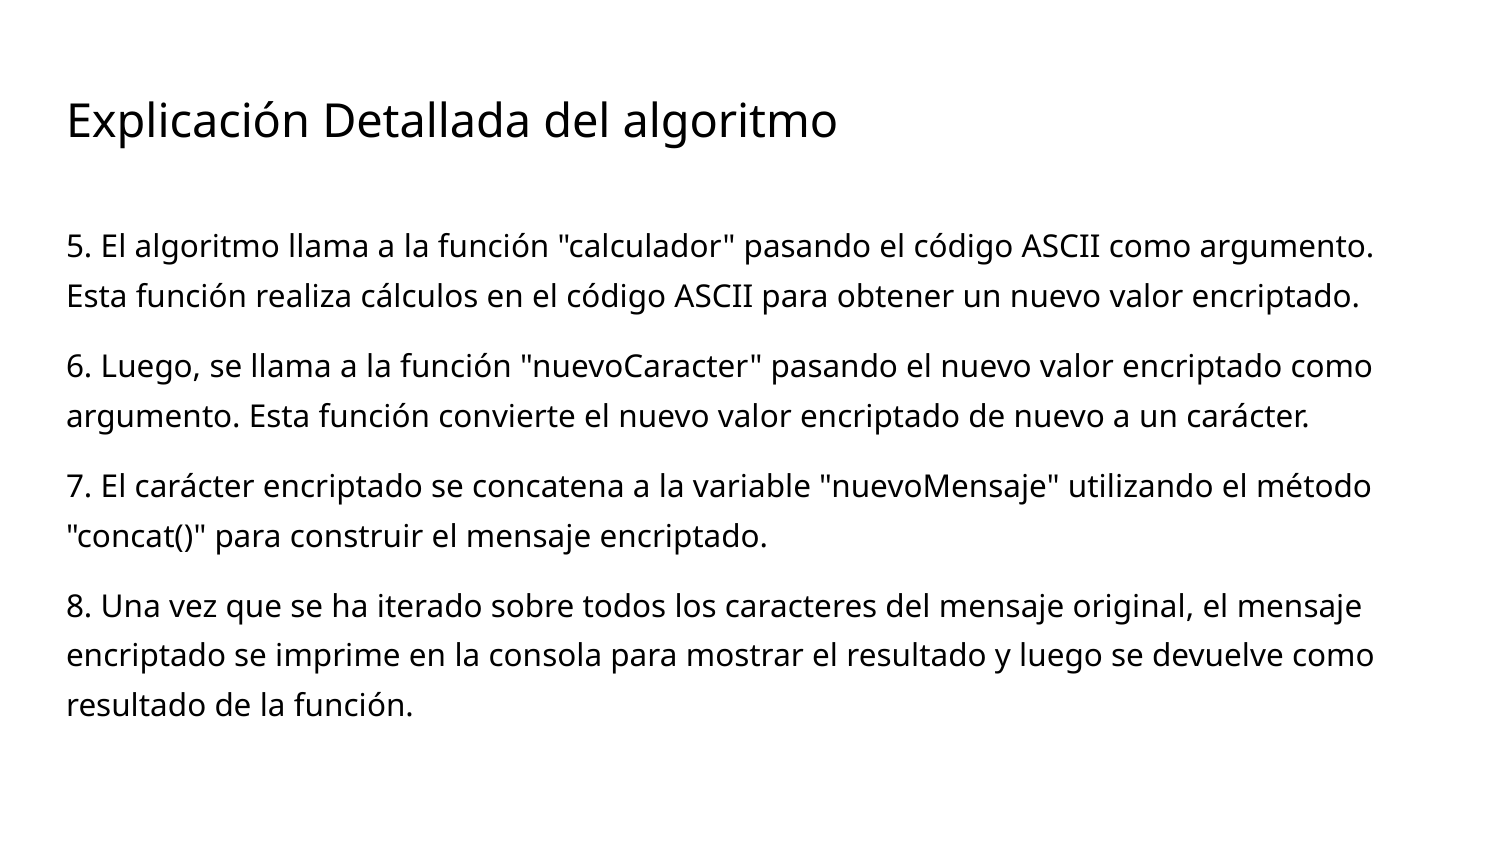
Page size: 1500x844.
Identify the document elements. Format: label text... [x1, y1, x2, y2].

title Explicación Detallada del algoritmo [51, 72, 1449, 167]
list 5. El algoritmo llama a la función "calculador" pasando el código ASCII como argumento. Esta función realiza cálculos en el código ASCII para obtener un nuevo valor encriptado. 6. Luego, se llama a la función "nuevoCaracter" pasando el nuevo valor encriptado como argumento. Esta función convierte el nuevo valor encriptado de nuevo a un carácter. 7. El carácter encriptado se concatena a la variable "nuevoMensaje" utilizando el método "concat()" para construir el mensaje encriptado. 8. Una vez que se ha iterado sobre todos los caracteres del mensaje original, el mensaje encriptado se imprime en la consola para mostrar el resultado y luego se devuelve como resultado de la función. [51, 202, 1449, 750]
